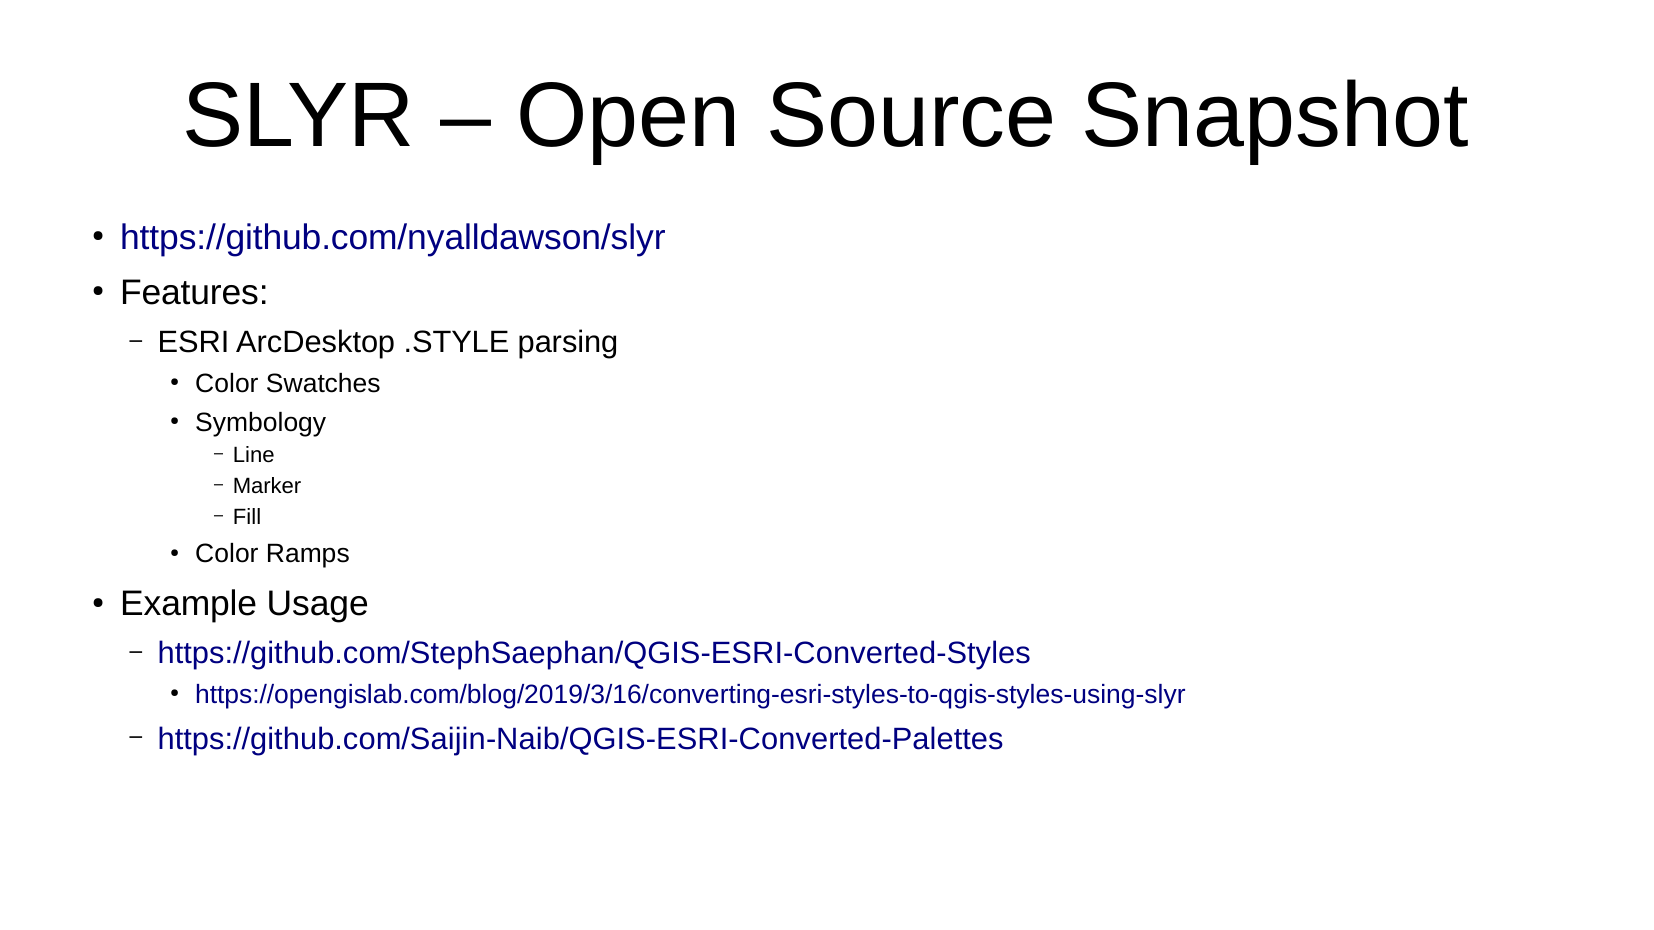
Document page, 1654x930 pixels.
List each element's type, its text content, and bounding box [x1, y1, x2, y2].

list https://github.com/nyalldawson/slyr Features: ESRI ArcDesktop .STYLE parsing Color Swatches Symbology Line Marker Fill Color Ramps Example Usage https://github.com/StephSaephan/QGIS-ESRI-Converted-Styles https://opengislab.com/blog/2019/3/16/converting-esri-styles-to-qgis-styles-using-slyr https://github.com/Saijin-Naib/QGIS-ESRI-Converted-Palettes [82, 217, 1571, 757]
title SLYR – Open Source Snapshot [82, 37, 1571, 193]
